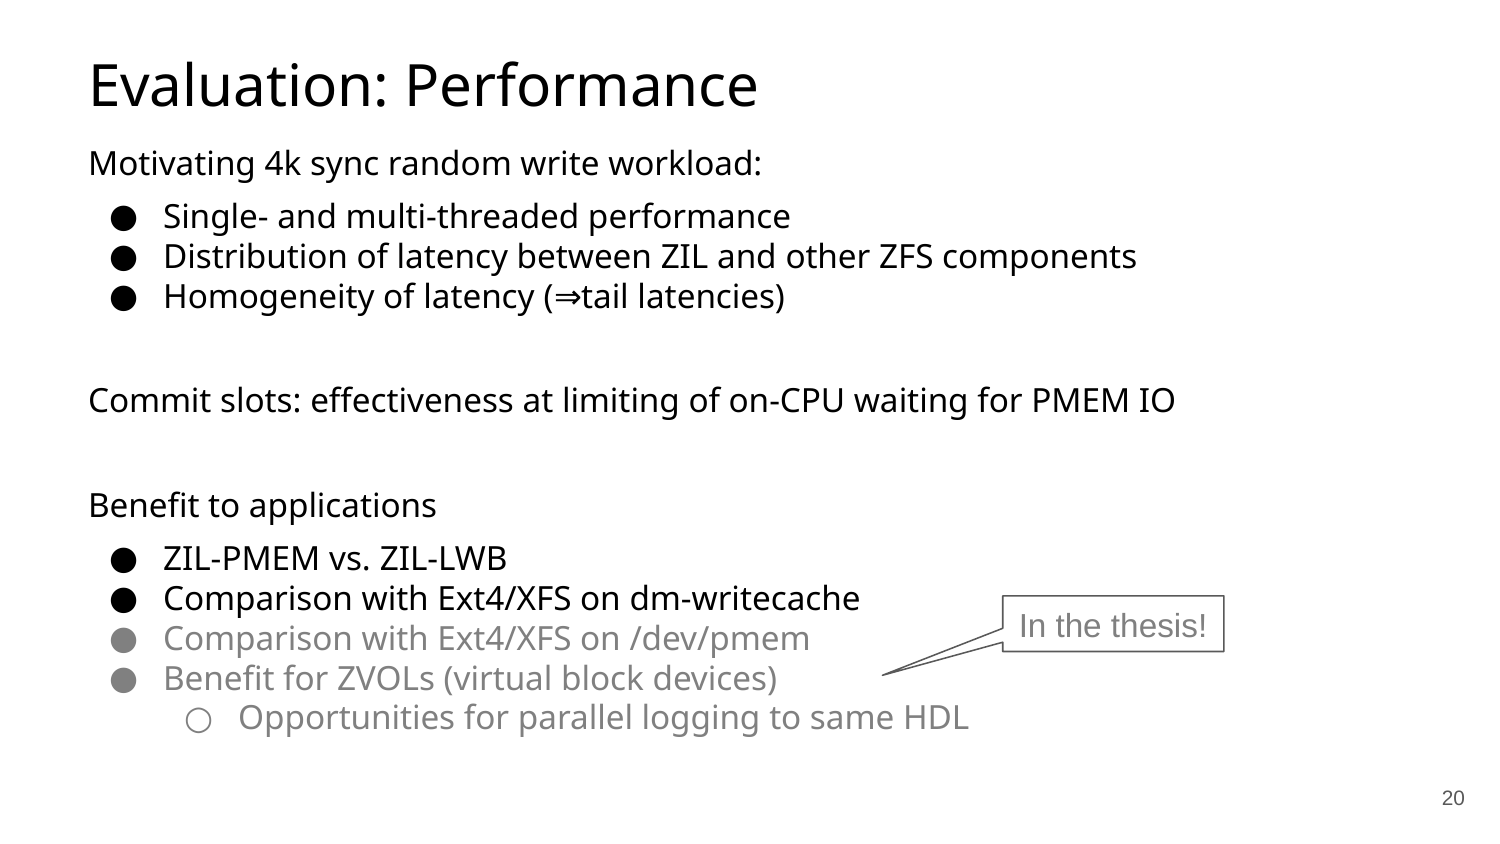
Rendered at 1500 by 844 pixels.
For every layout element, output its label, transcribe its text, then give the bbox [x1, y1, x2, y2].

text_box In the thesis! [882, 595, 1224, 676]
title Evaluation: Performance [73, 33, 1069, 127]
text_box Motivating 4k sync random write workload: Single- and multi-threaded performance Distribution of latency between ZIL and other ZFS components Homogeneity of latency (⇒tail latencies) Commit slots: effectiveness at limiting of on-CPU waiting for PMEM IO Benefit to applications ZIL-PMEM vs. ZIL-LWB Comparison with Ext4/XFS on dm-writecache Comparison with Ext4/XFS on /dev/pmem Benefit for ZVOLs (virtual block devices) Opportunities for parallel logging to same HDL [73, 127, 1394, 793]
slide_number <number> [1389, 764, 1480, 830]
